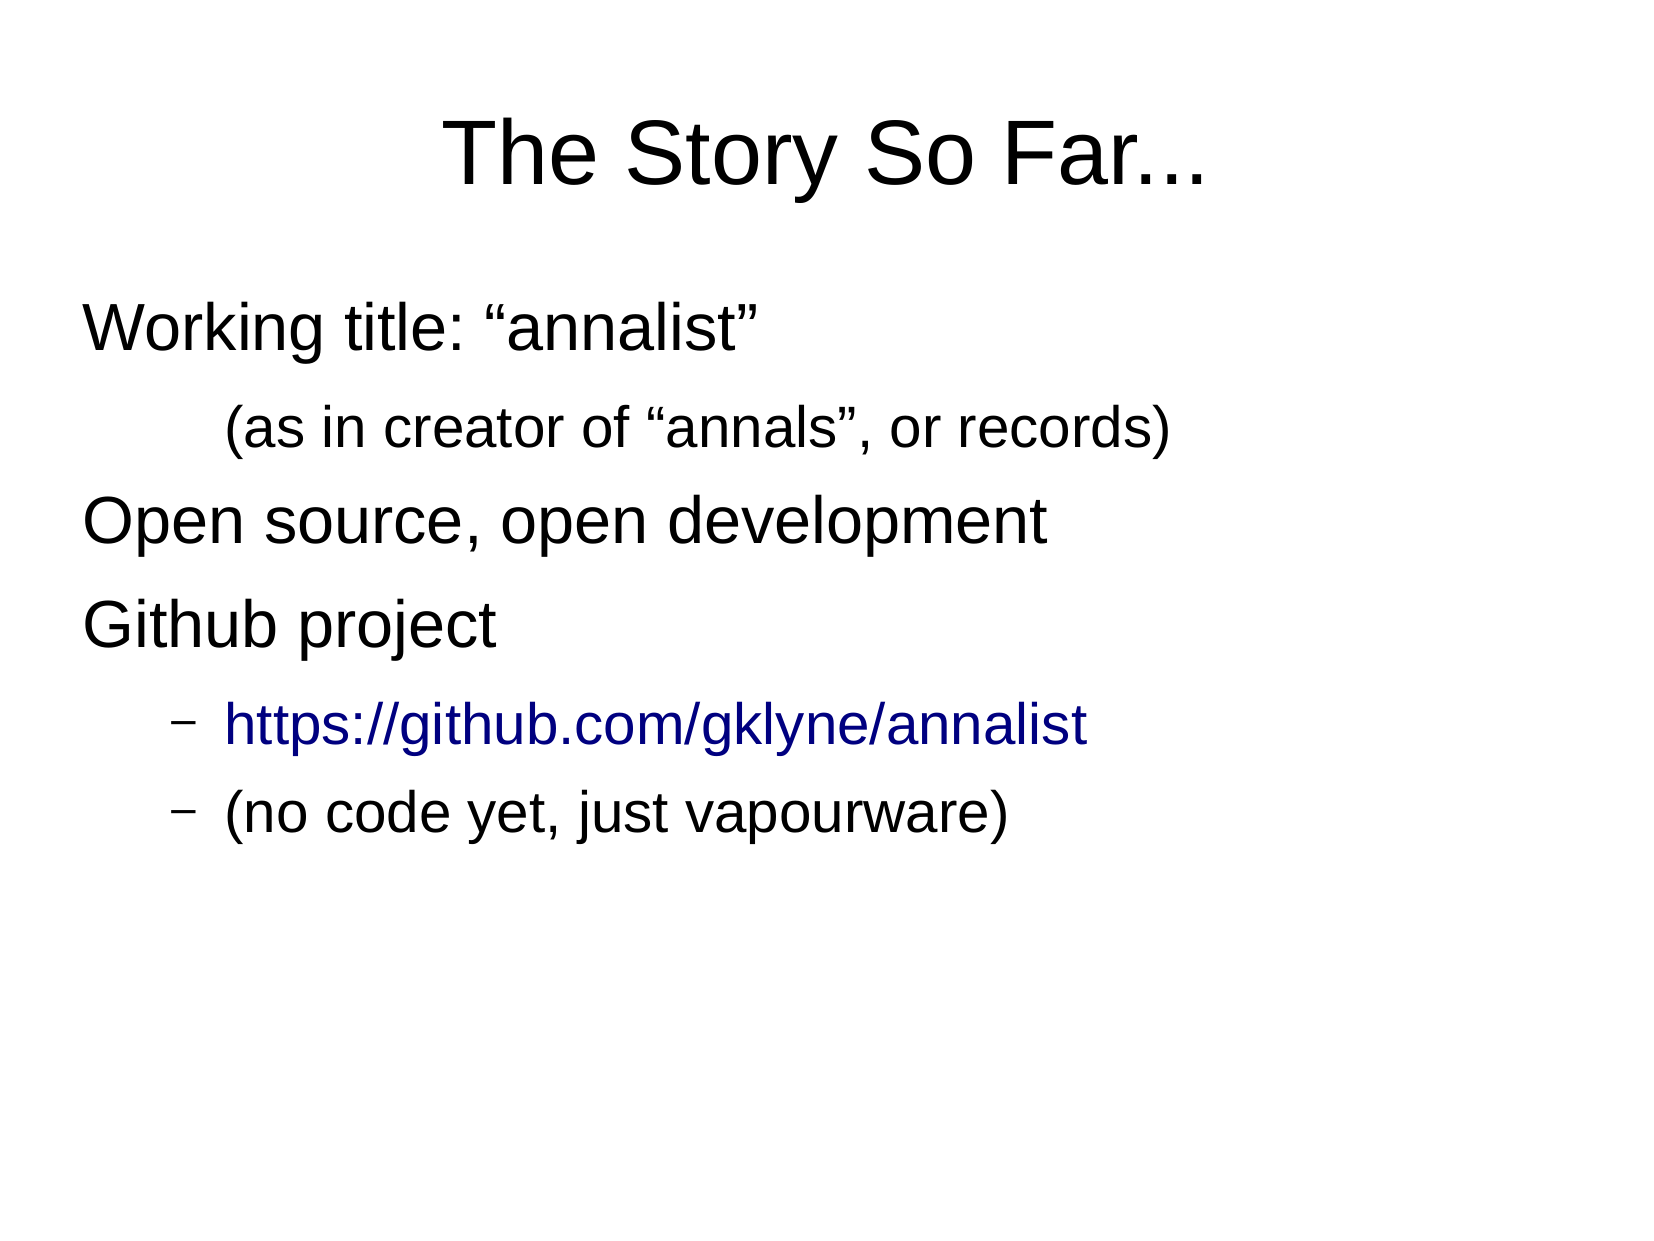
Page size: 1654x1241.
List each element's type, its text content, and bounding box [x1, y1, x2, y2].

list Working title: “annalist” (as in creator of “annals”, or records) Open source, open development Github project https://github.com/gklyne/annalist (no code yet, just vapourware) [82, 290, 1571, 1109]
title The Story So Far... [82, 49, 1571, 257]
